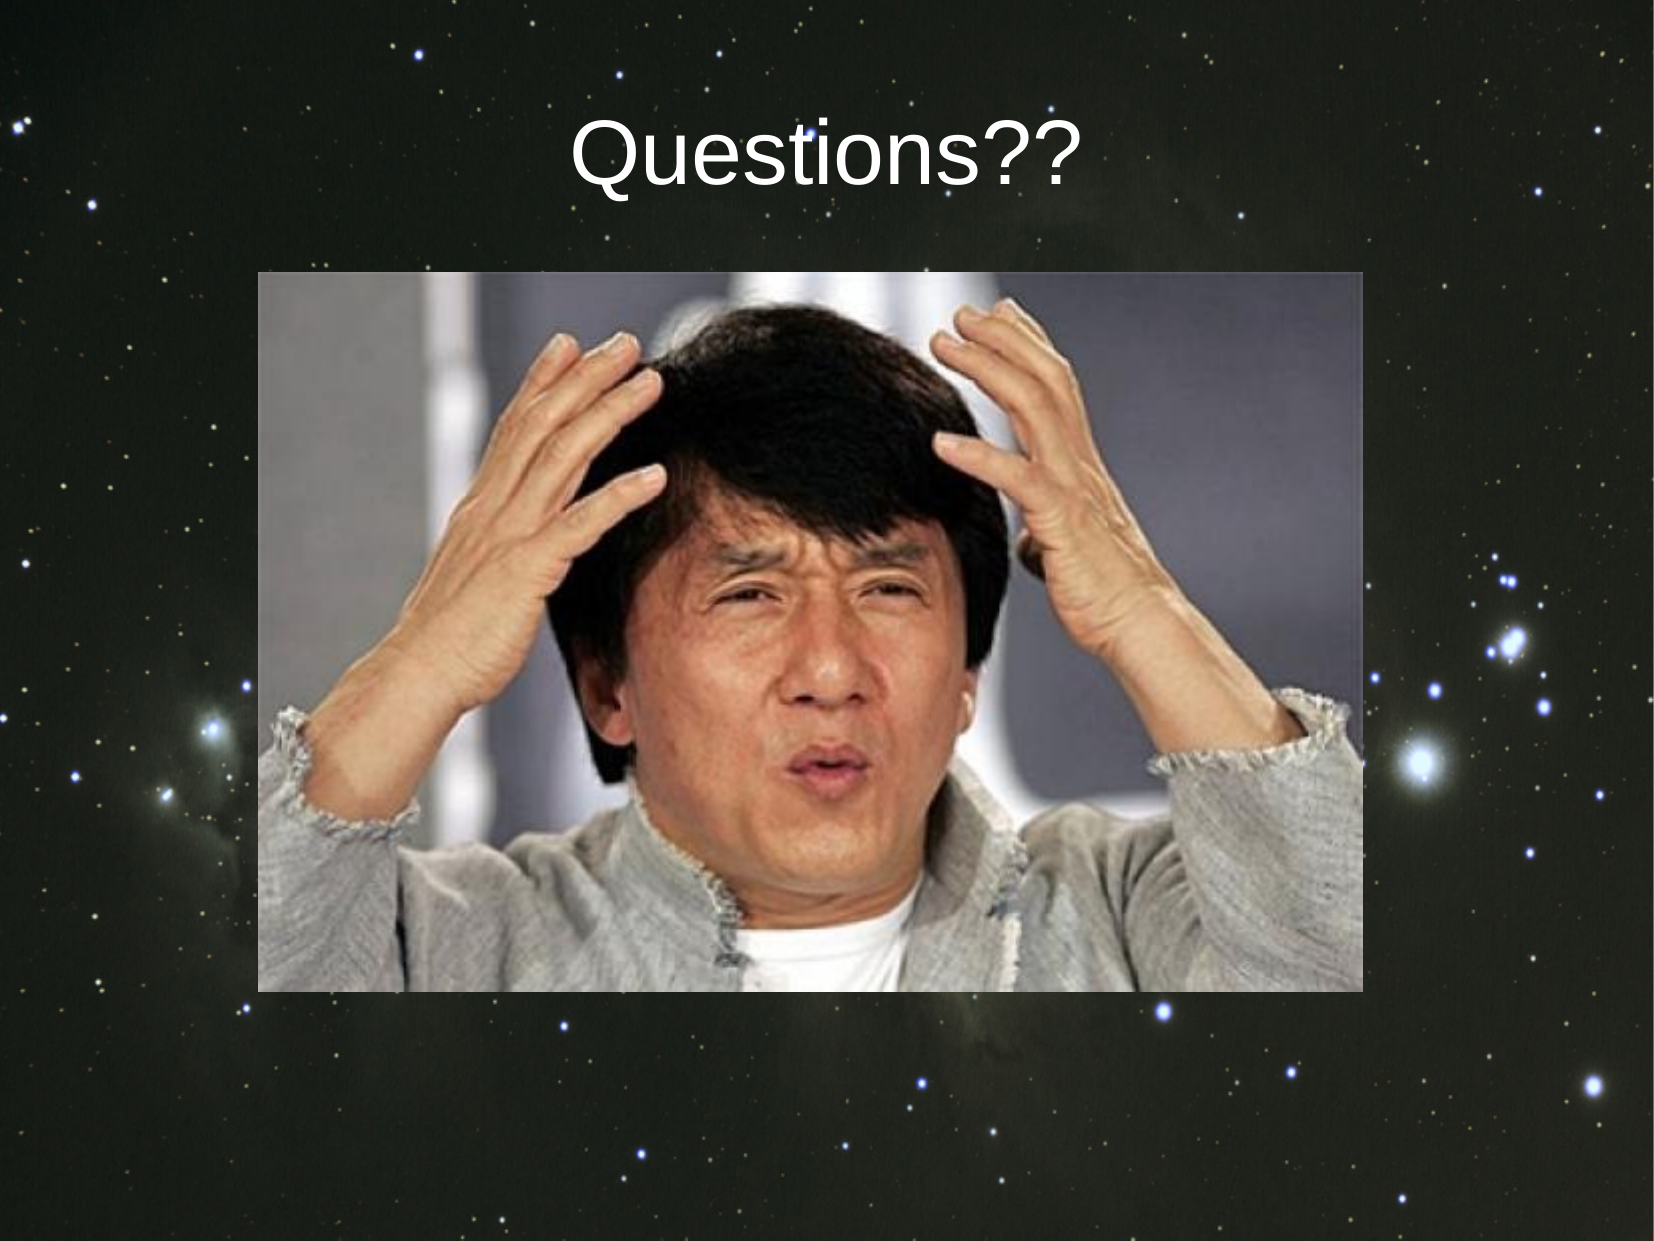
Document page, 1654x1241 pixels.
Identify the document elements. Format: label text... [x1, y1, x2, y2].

picture [0, 0, 1654, 1241]
title Questions?? [82, 49, 1571, 257]
